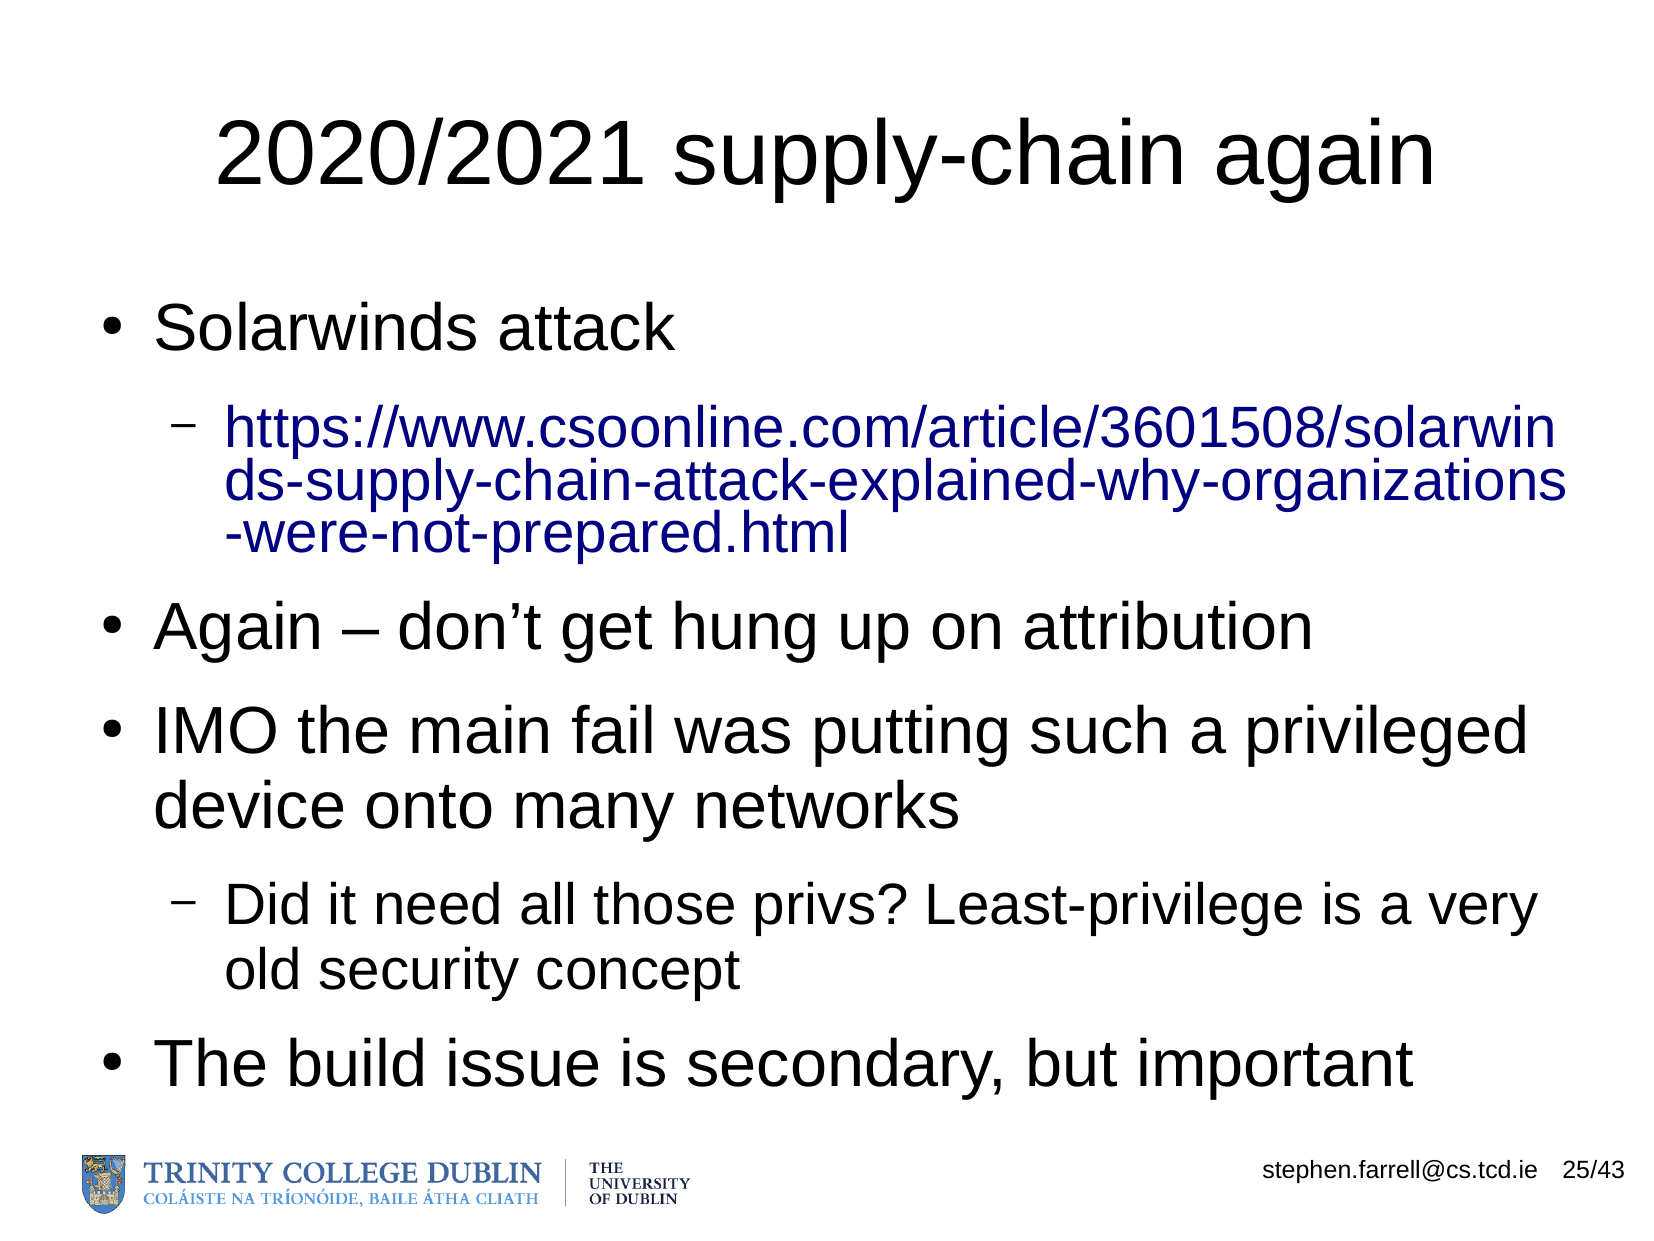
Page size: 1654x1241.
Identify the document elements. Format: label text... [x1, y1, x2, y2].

list Solarwinds attack https://www.csoonline.com/article/3601508/solarwinds-supply-chain-attack-explained-why-organizations-were-not-prepared.html Again – don’t get hung up on attribution IMO the main fail was putting such a privileged device onto many networks Did it need all those privs? Least-privilege is a very old security concept The build issue is secondary, but important [82, 290, 1571, 1010]
title 2020/2021 supply-chain again [82, 49, 1571, 257]
picture [82, 1155, 694, 1214]
